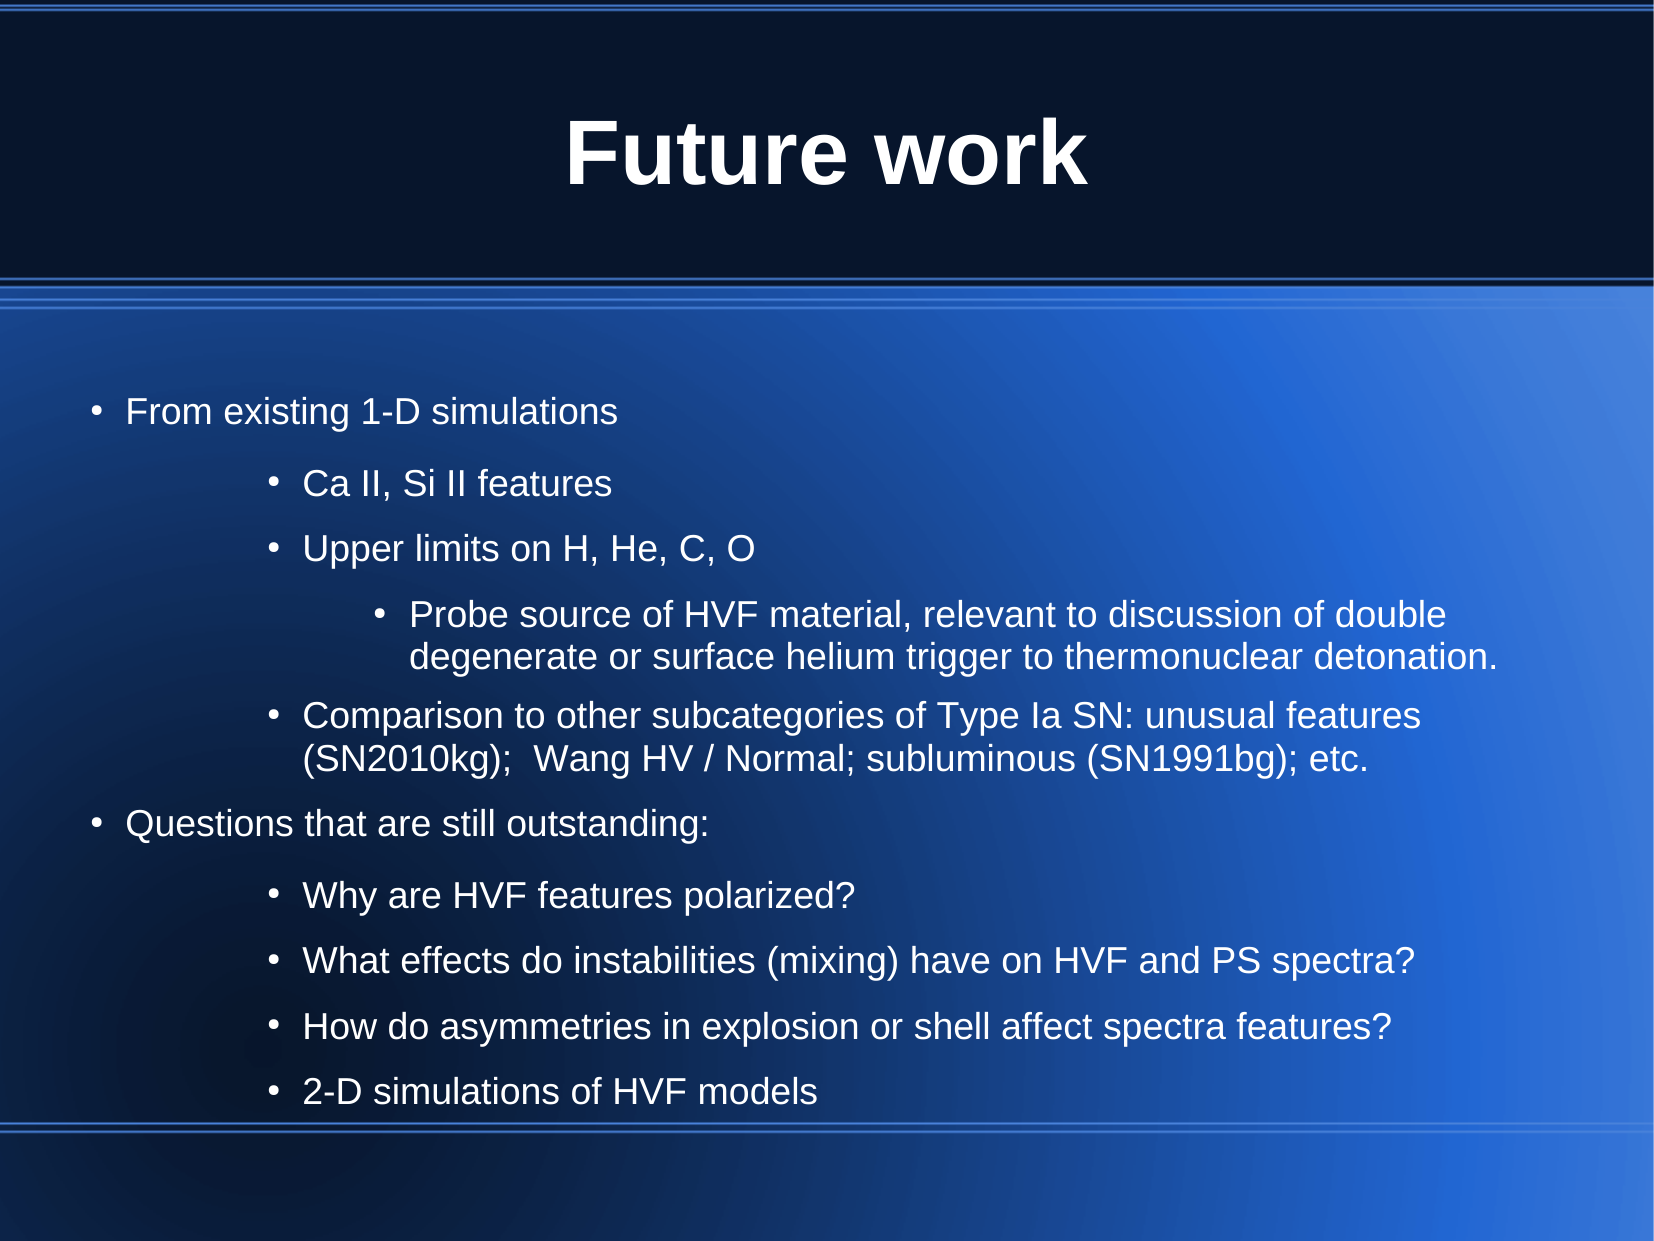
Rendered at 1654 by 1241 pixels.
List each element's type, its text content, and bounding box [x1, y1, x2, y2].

title Future work [82, 49, 1571, 257]
list From existing 1-D simulations Ca II, Si II features Upper limits on H, He, C, O Probe source of HVF material, relevant to discussion of double degenerate or surface helium trigger to thermonuclear detonation. Comparison to other subcategories of Type Ia SN: unusual features (SN2010kg); Wang HV / Normal; subluminous (SN1991bg); etc. Questions that are still outstanding: Why are HVF features polarized? What effects do instabilities (mixing) have on HVF and PS spectra? How do asymmetries in explosion or shell affect spectra features? 2-D simulations of HVF models [90, 390, 1579, 1210]
picture [0, 0, 1654, 1241]
